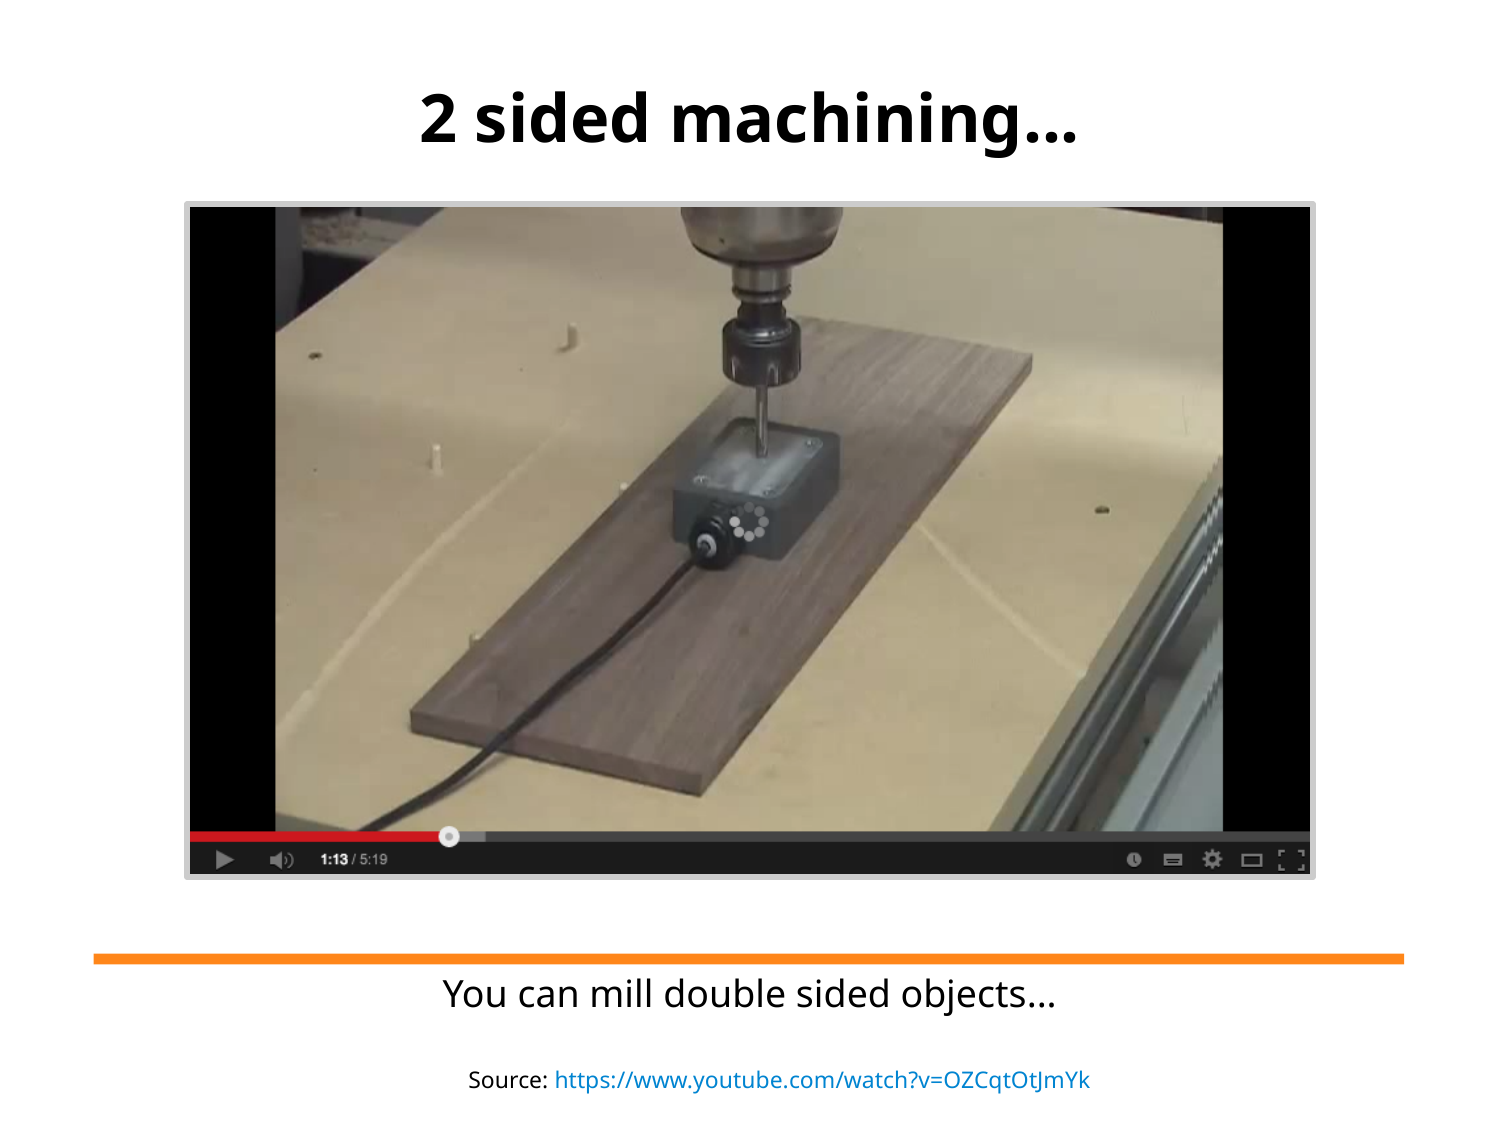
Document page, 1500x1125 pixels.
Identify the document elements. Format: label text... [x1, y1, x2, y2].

text_box You can mill double sided objects... [73, 960, 1427, 1024]
title 2 sided machining... [75, 44, 1426, 188]
text_box Source: https://www.youtube.com/watch?v=OZCqtOtJmYk [453, 1056, 1047, 1101]
picture [0, 0, 1500, 1125]
